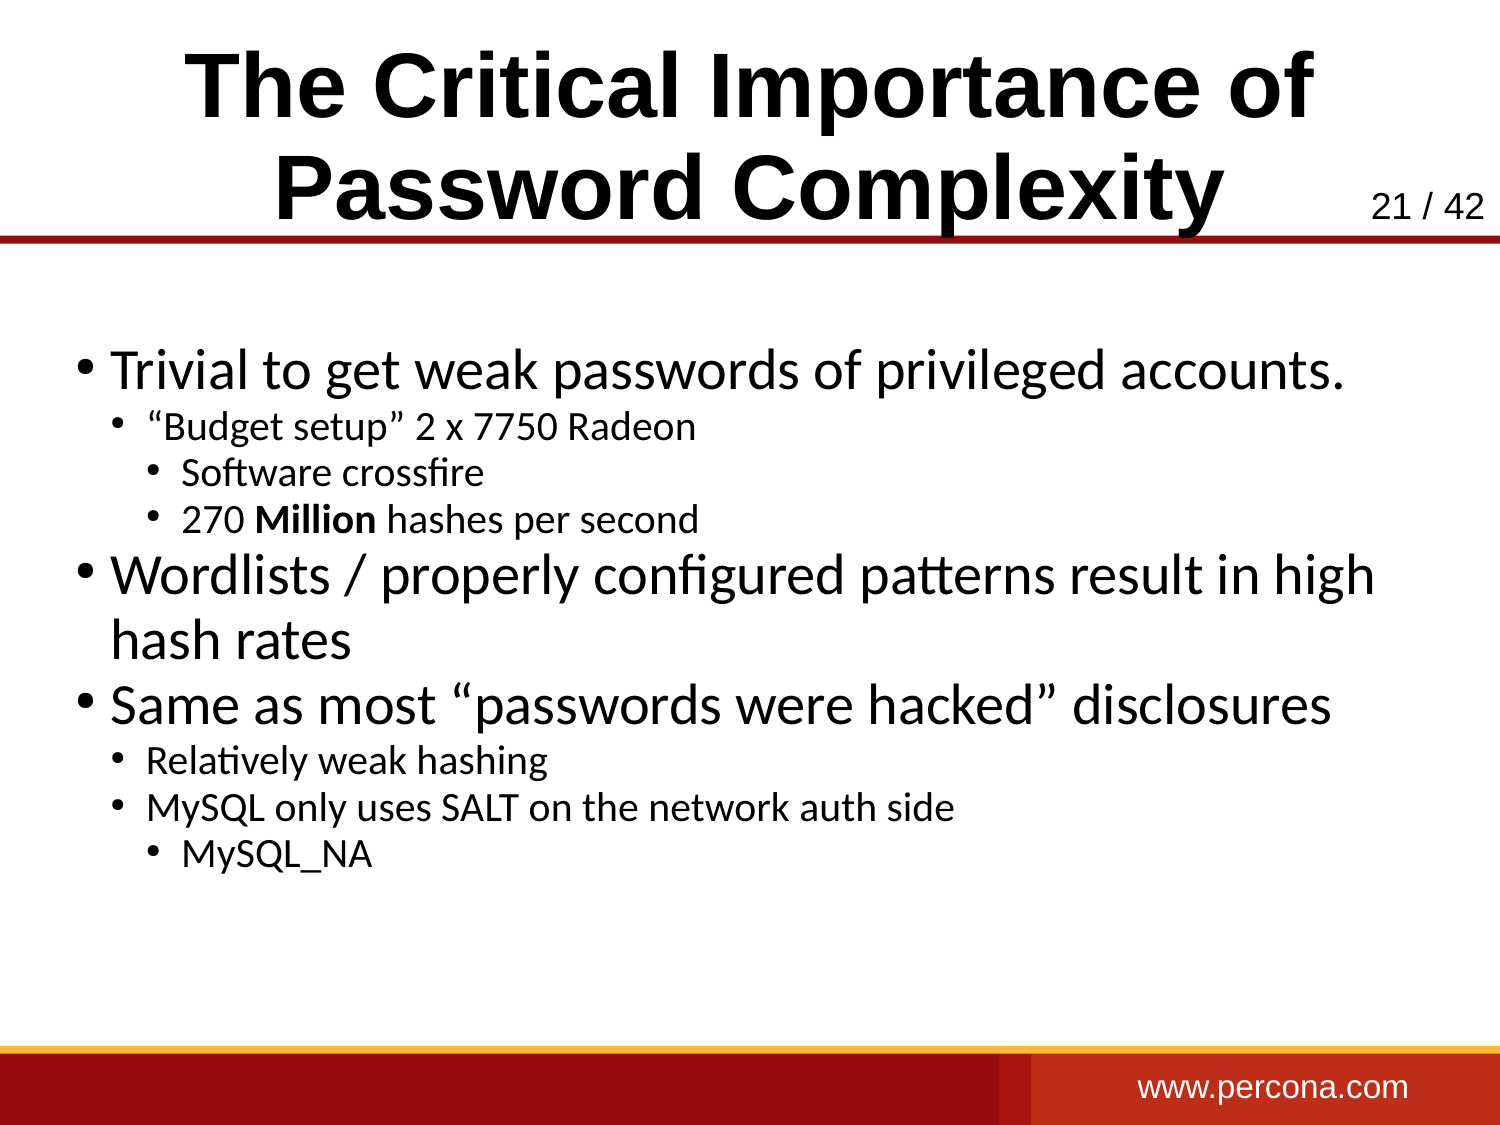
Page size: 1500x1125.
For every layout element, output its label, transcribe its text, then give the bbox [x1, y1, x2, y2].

text_box The Critical Importance of Password Complexity [74, 44, 1425, 232]
text_box Trivial to get weak passwords of privileged accounts. “Budget setup” 2 x 7750 Radeon Software crossfire 270 Million hashes per second Wordlists / properly configured patterns result in high hash rates Same as most “passwords were hacked” disclosures Relatively weak hashing MySQL only uses SALT on the network auth side MySQL_NA [74, 263, 1425, 1006]
